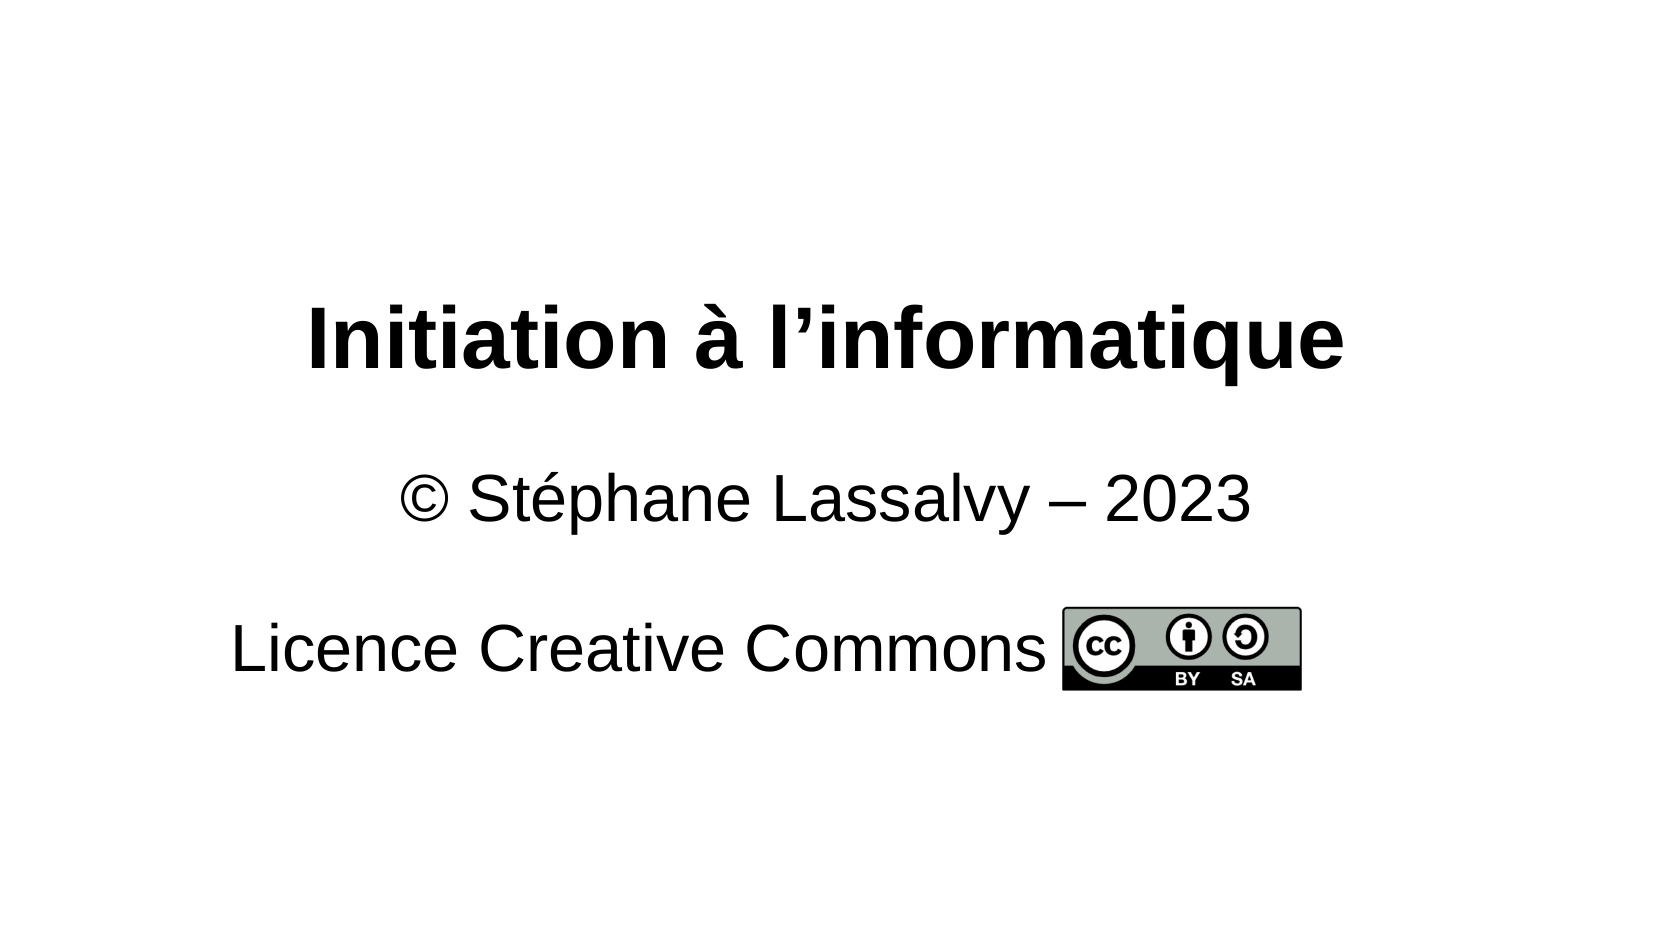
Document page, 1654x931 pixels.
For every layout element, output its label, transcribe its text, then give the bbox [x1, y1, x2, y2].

picture [1062, 606, 1302, 691]
subtitle Initiation à l’informatique © Stéphane Lassalvy – 2023 Licence Creative Commons [82, 217, 1571, 758]
